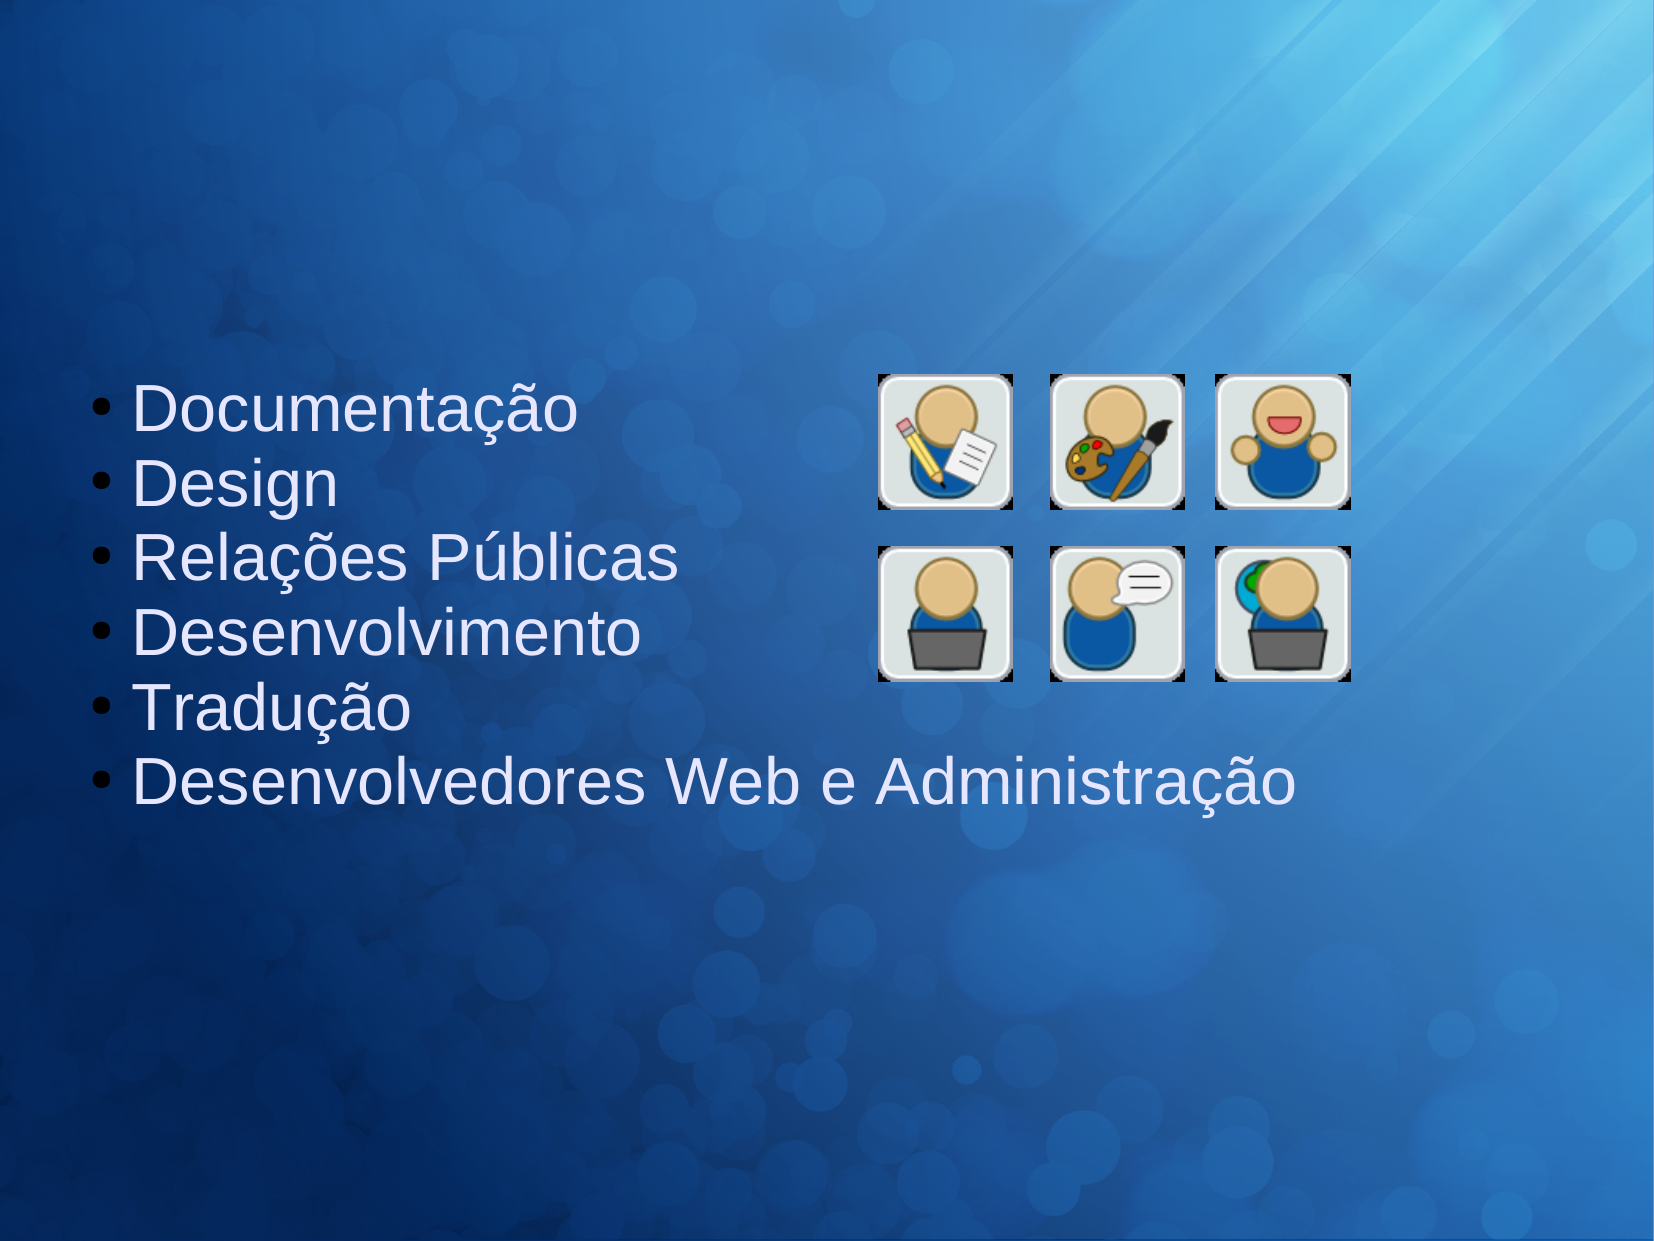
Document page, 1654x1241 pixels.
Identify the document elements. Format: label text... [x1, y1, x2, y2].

text_box Documentação Design Relações Públicas Desenvolvimento Tradução Desenvolvedores Web e Administração [89, 100, 1578, 1015]
picture [0, 0, 1654, 1241]
